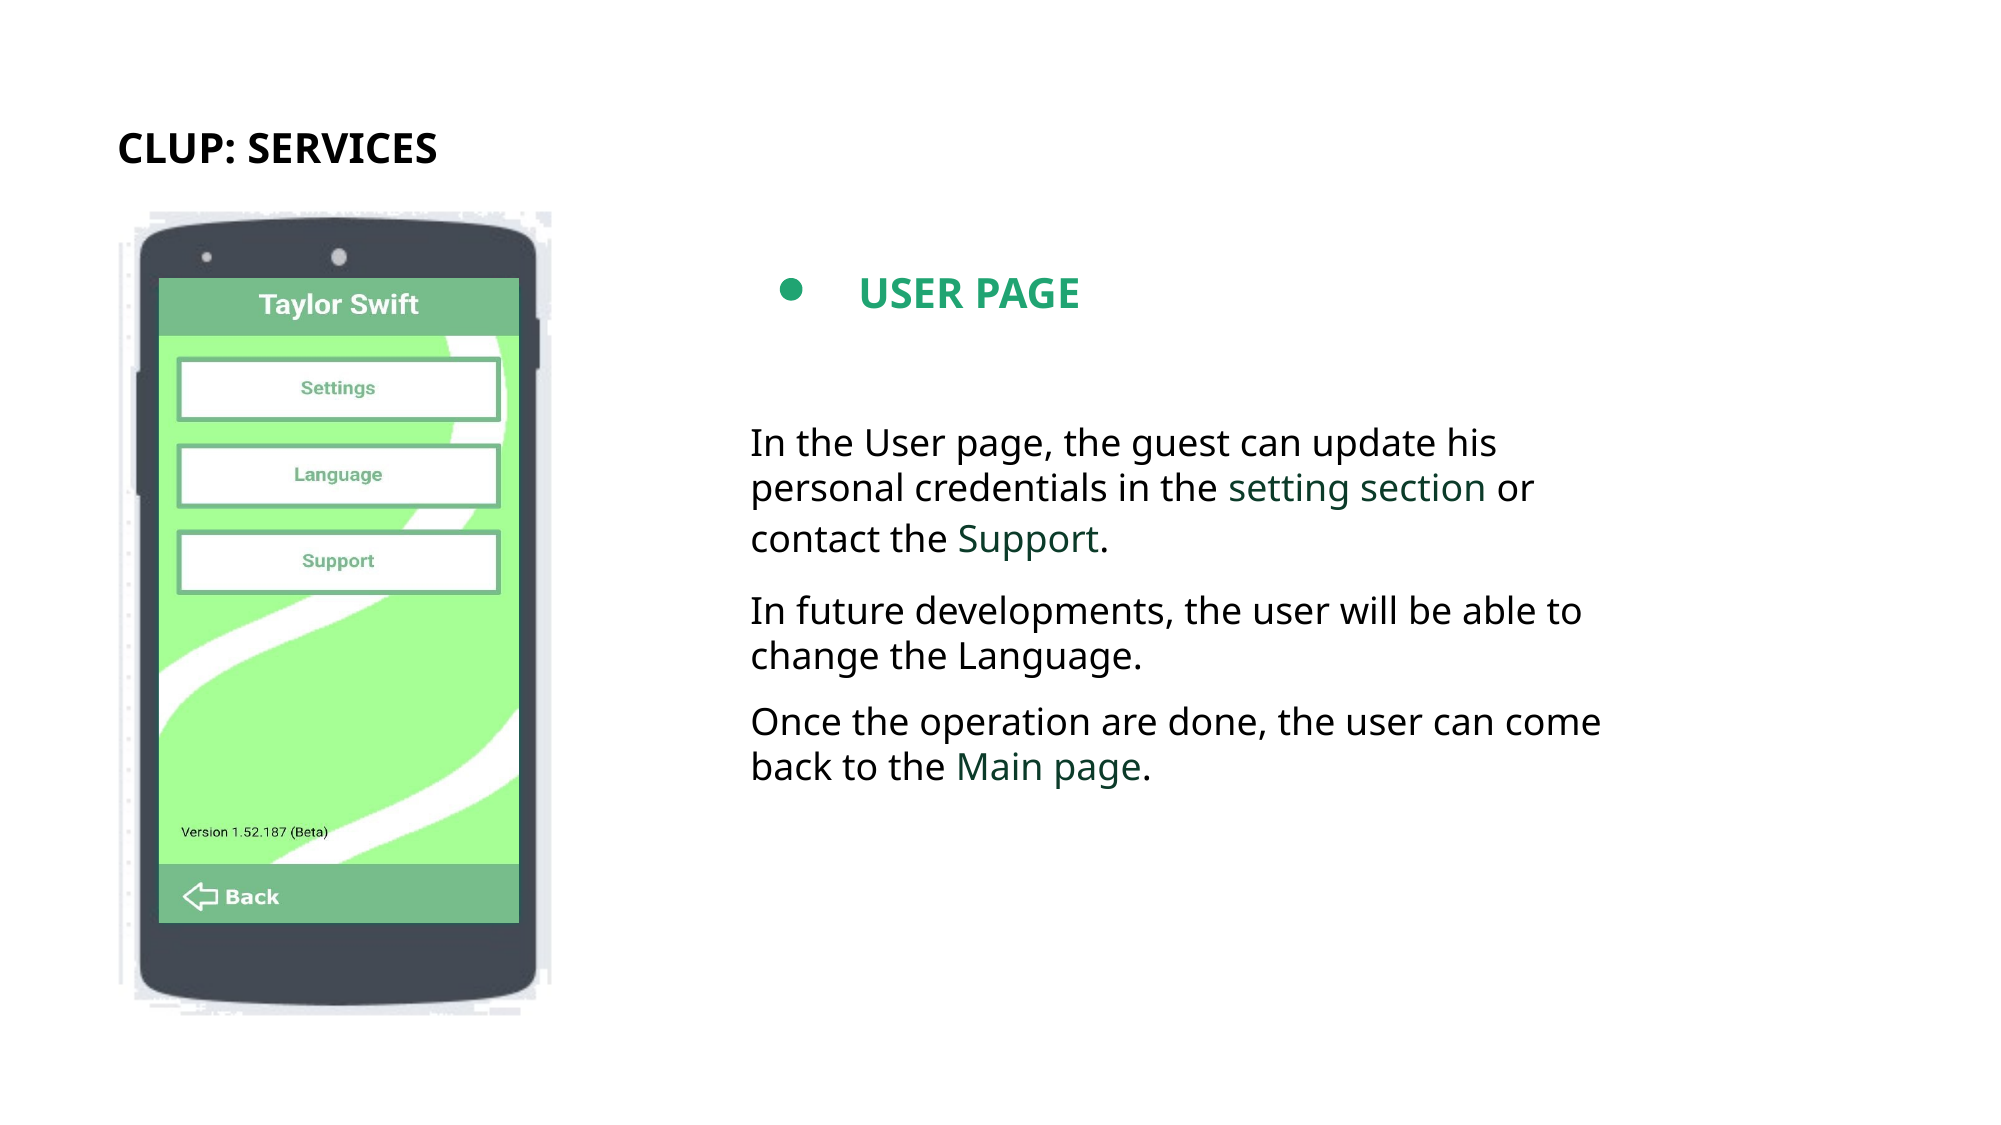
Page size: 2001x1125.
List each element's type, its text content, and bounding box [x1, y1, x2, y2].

text_box [779, 278, 803, 301]
text_box In the User page, the guest can update his personal credentials in the setting section or contact the Support. In future developments, the user will be able to change the Language. Once the operation are done, the user can come back to the Main page. [735, 411, 1658, 818]
title CLUP: SERVICES [102, 118, 1056, 230]
picture [83, 181, 593, 1047]
text_box USER PAGE [843, 264, 1198, 315]
